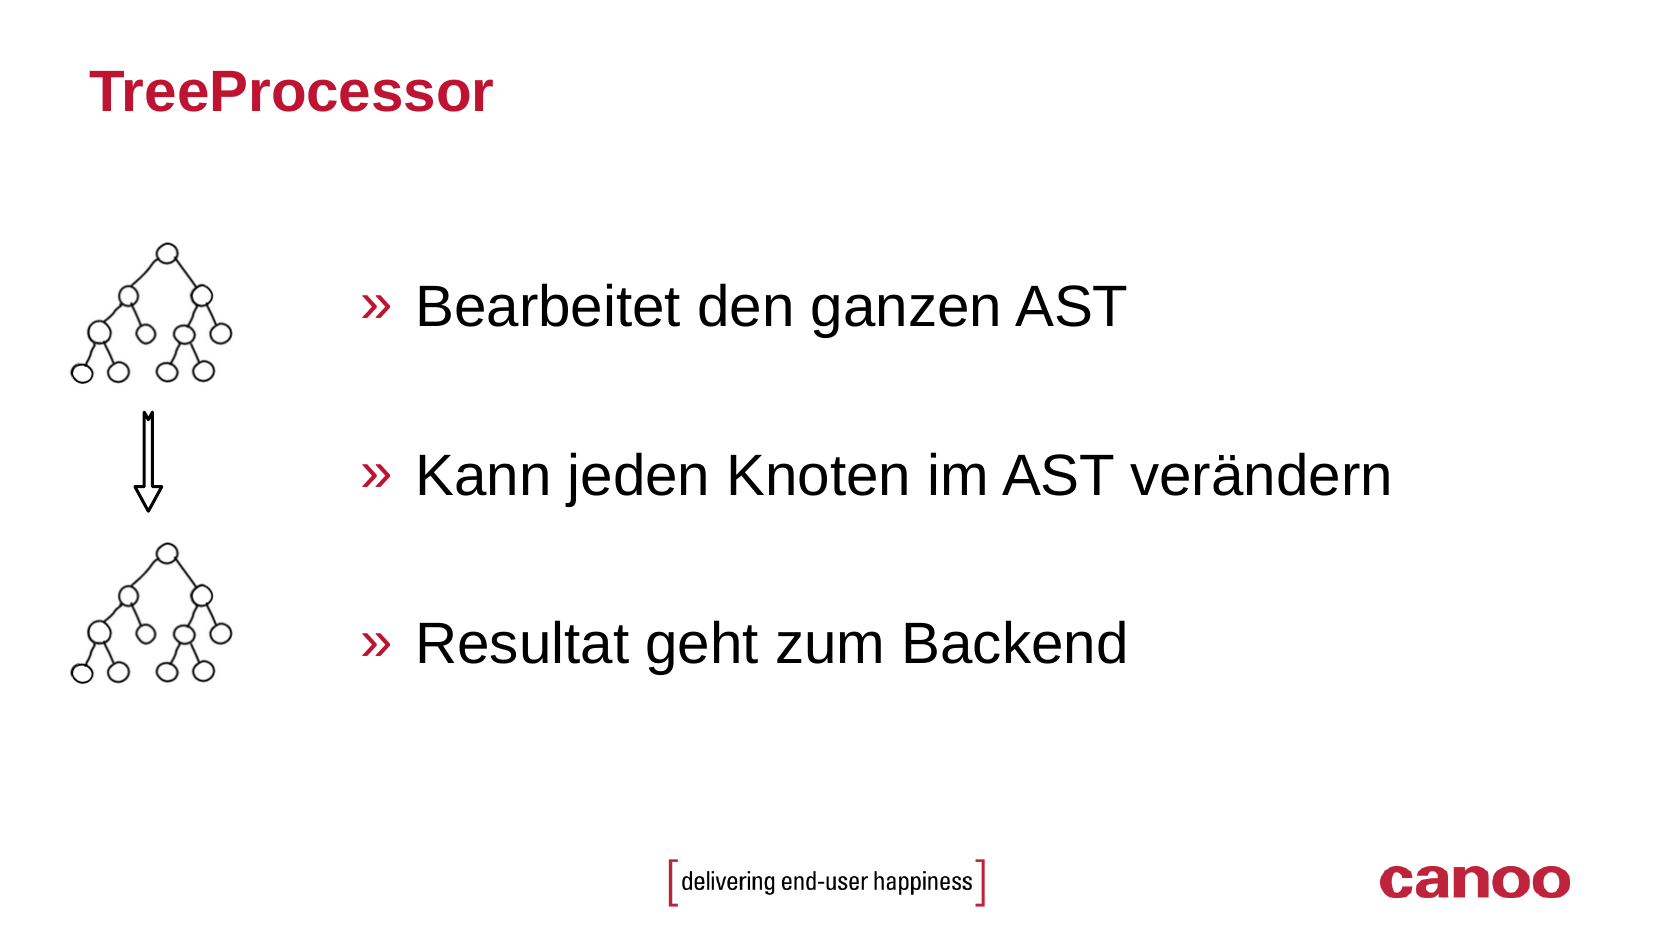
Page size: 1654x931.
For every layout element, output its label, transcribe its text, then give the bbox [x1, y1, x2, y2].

title TreeProcessor [75, 45, 1591, 136]
picture [60, 540, 241, 691]
picture [1380, 866, 1570, 898]
list Bearbeitet den ganzen AST Kann jeden Knoten im AST verändern Resultat geht zum Backend [345, 260, 1486, 786]
picture [60, 240, 241, 391]
picture [662, 855, 991, 910]
